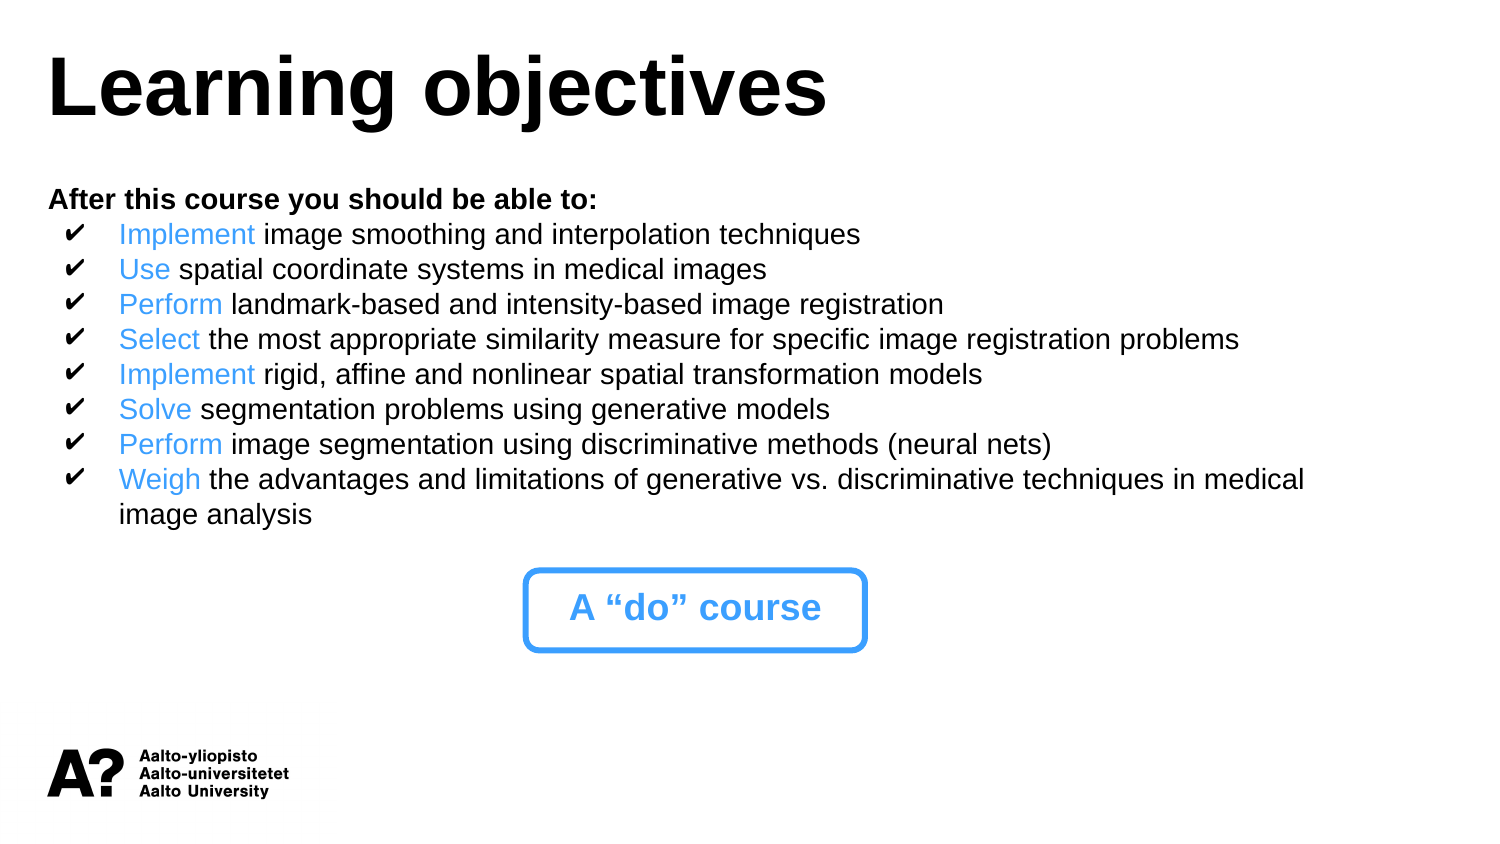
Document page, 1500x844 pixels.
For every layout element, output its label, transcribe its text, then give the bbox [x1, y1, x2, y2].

list After this course you should be able to: Implement image smoothing and interpolation techniques Use spatial coordinate systems in medical images Perform landmark-based and intensity-based image registration Select the most appropriate similarity measure for specific image registration problems Implement rigid, affine and nonlinear spatial transformation models Solve segmentation problems using generative models Perform image segmentation using discriminative methods (neural nets) Weigh the advantages and limitations of generative vs. discriminative techniques in medical image analysis [48, 180, 1375, 717]
list Learning objectives [47, 32, 1442, 197]
text_box A “do” course [530, 577, 872, 662]
picture [0, 702, 337, 844]
text_box A “do” course [530, 577, 861, 647]
